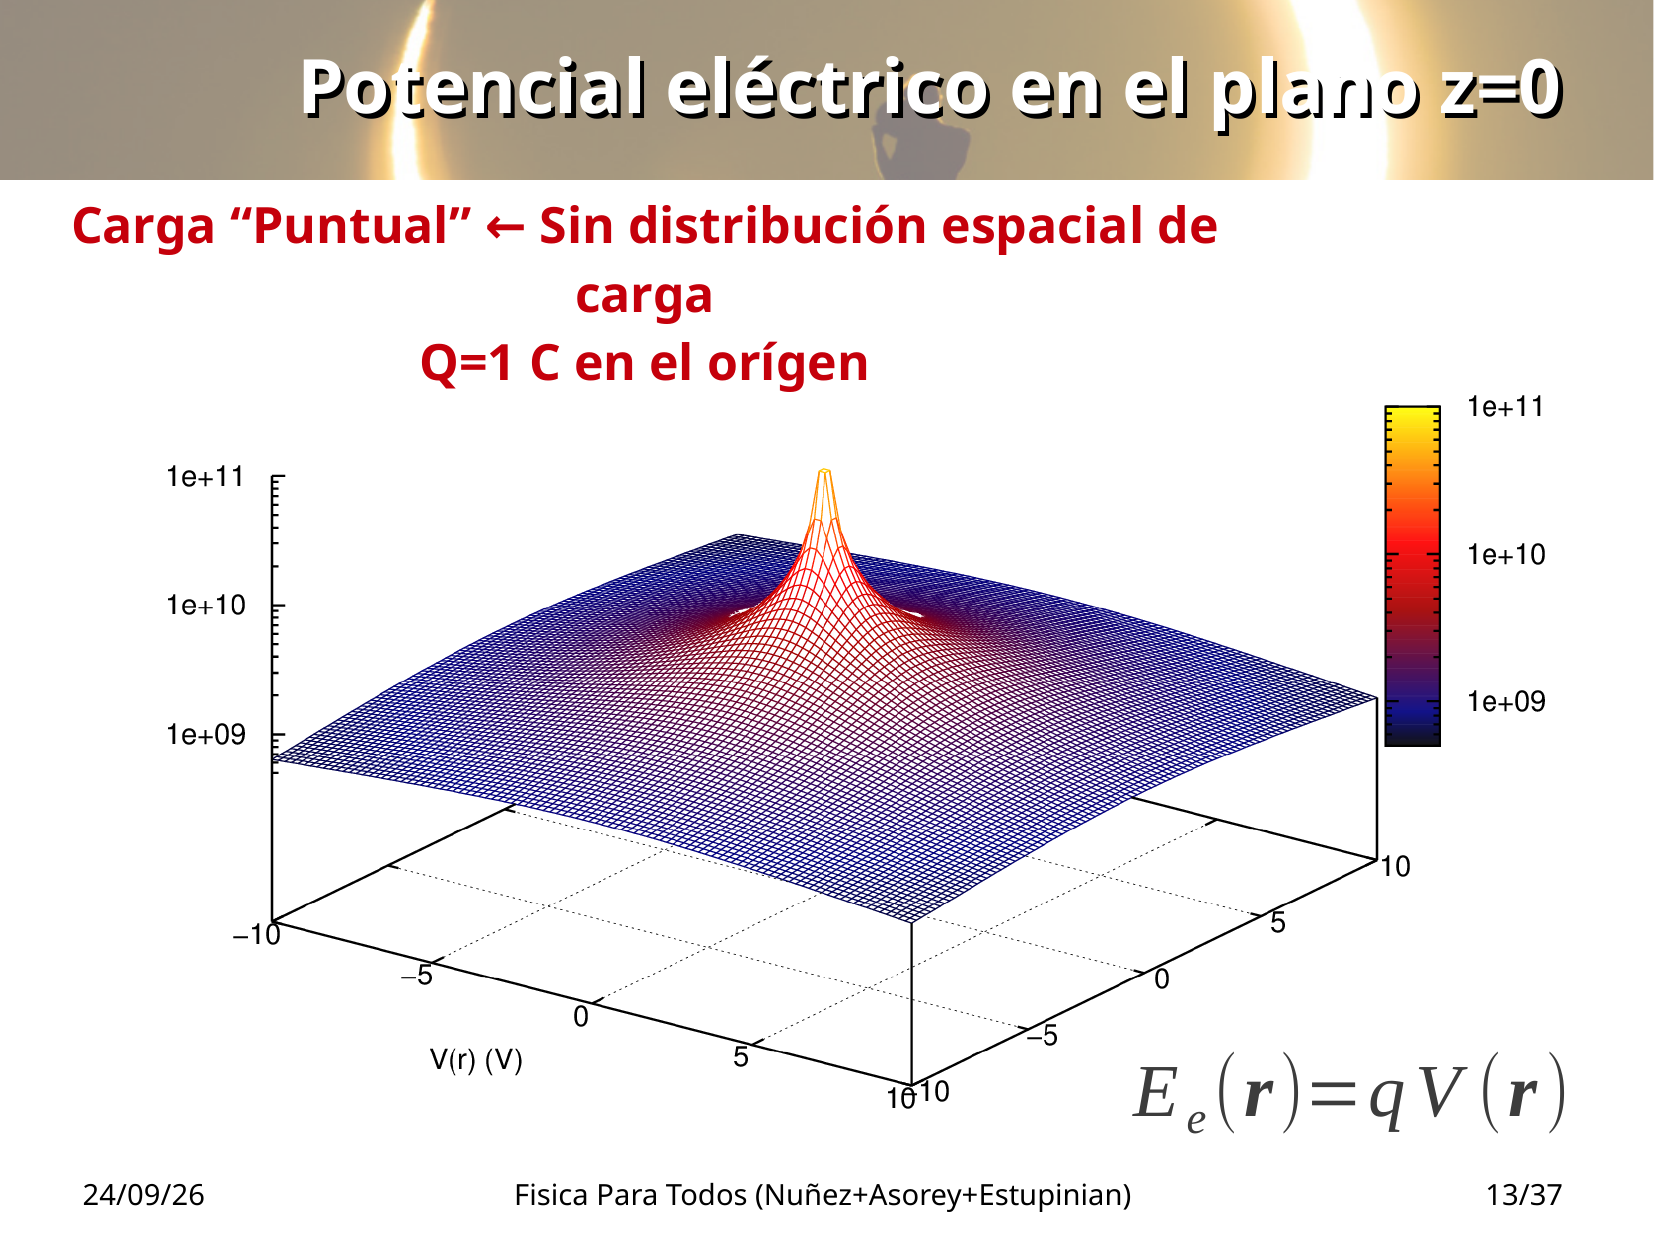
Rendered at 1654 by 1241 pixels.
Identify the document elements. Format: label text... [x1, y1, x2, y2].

picture [0, 0, 1654, 1201]
chart [1123, 1047, 1577, 1144]
title Potencial eléctrico en el plano z=0 [75, 19, 1564, 151]
title Carga “Puntual” ← Sin distribución espacial de carga Q=1 C en el orígen [15, 150, 1276, 436]
